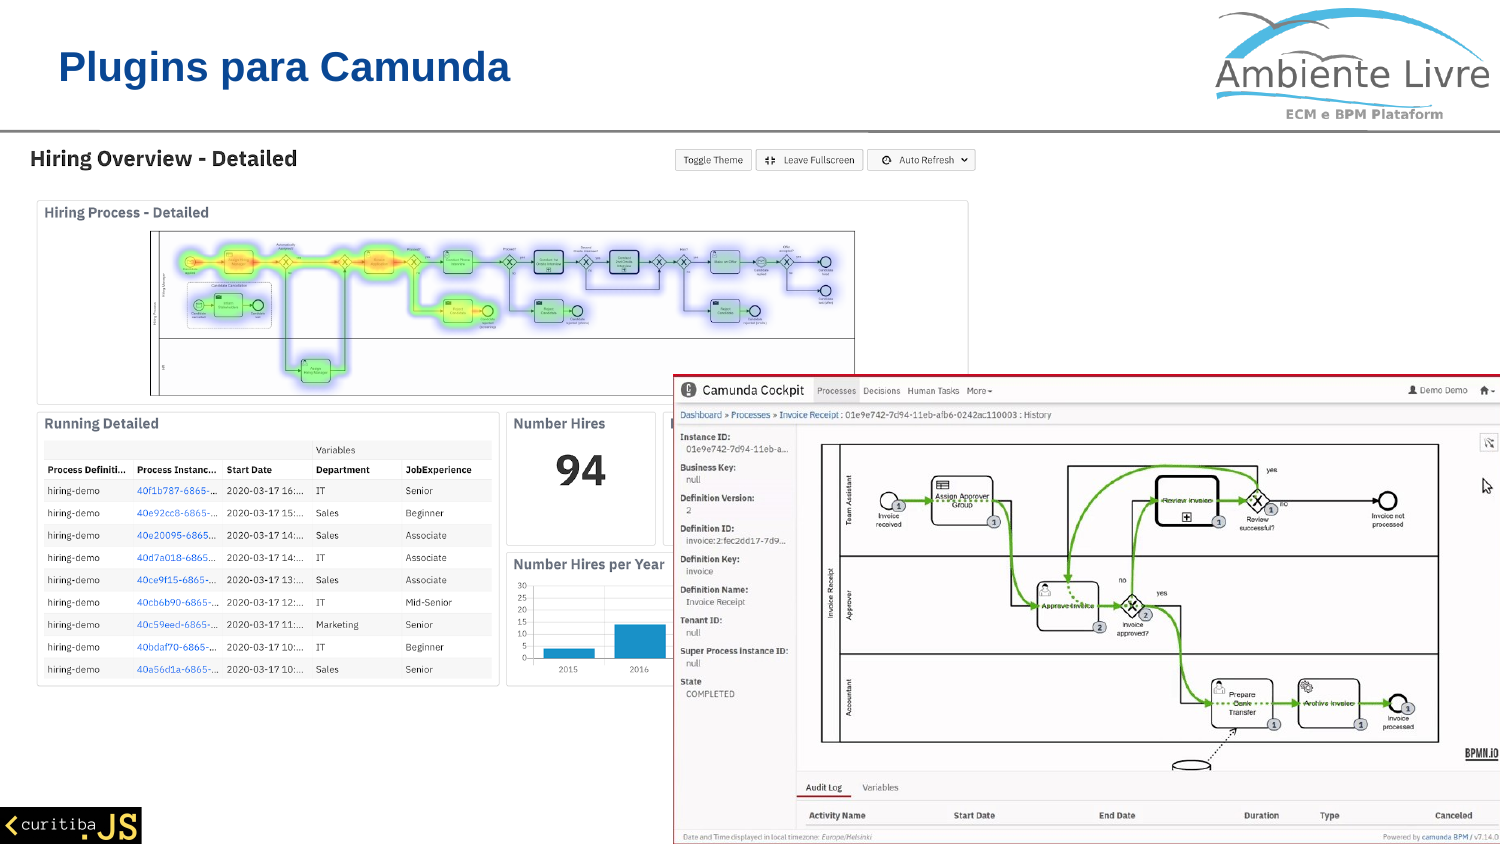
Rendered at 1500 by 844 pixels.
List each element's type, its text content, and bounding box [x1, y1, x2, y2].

picture [1215, 8, 1489, 119]
picture [23, 138, 1500, 844]
picture [0, 807, 142, 844]
title Plugins para Camunda [43, 8, 1127, 129]
